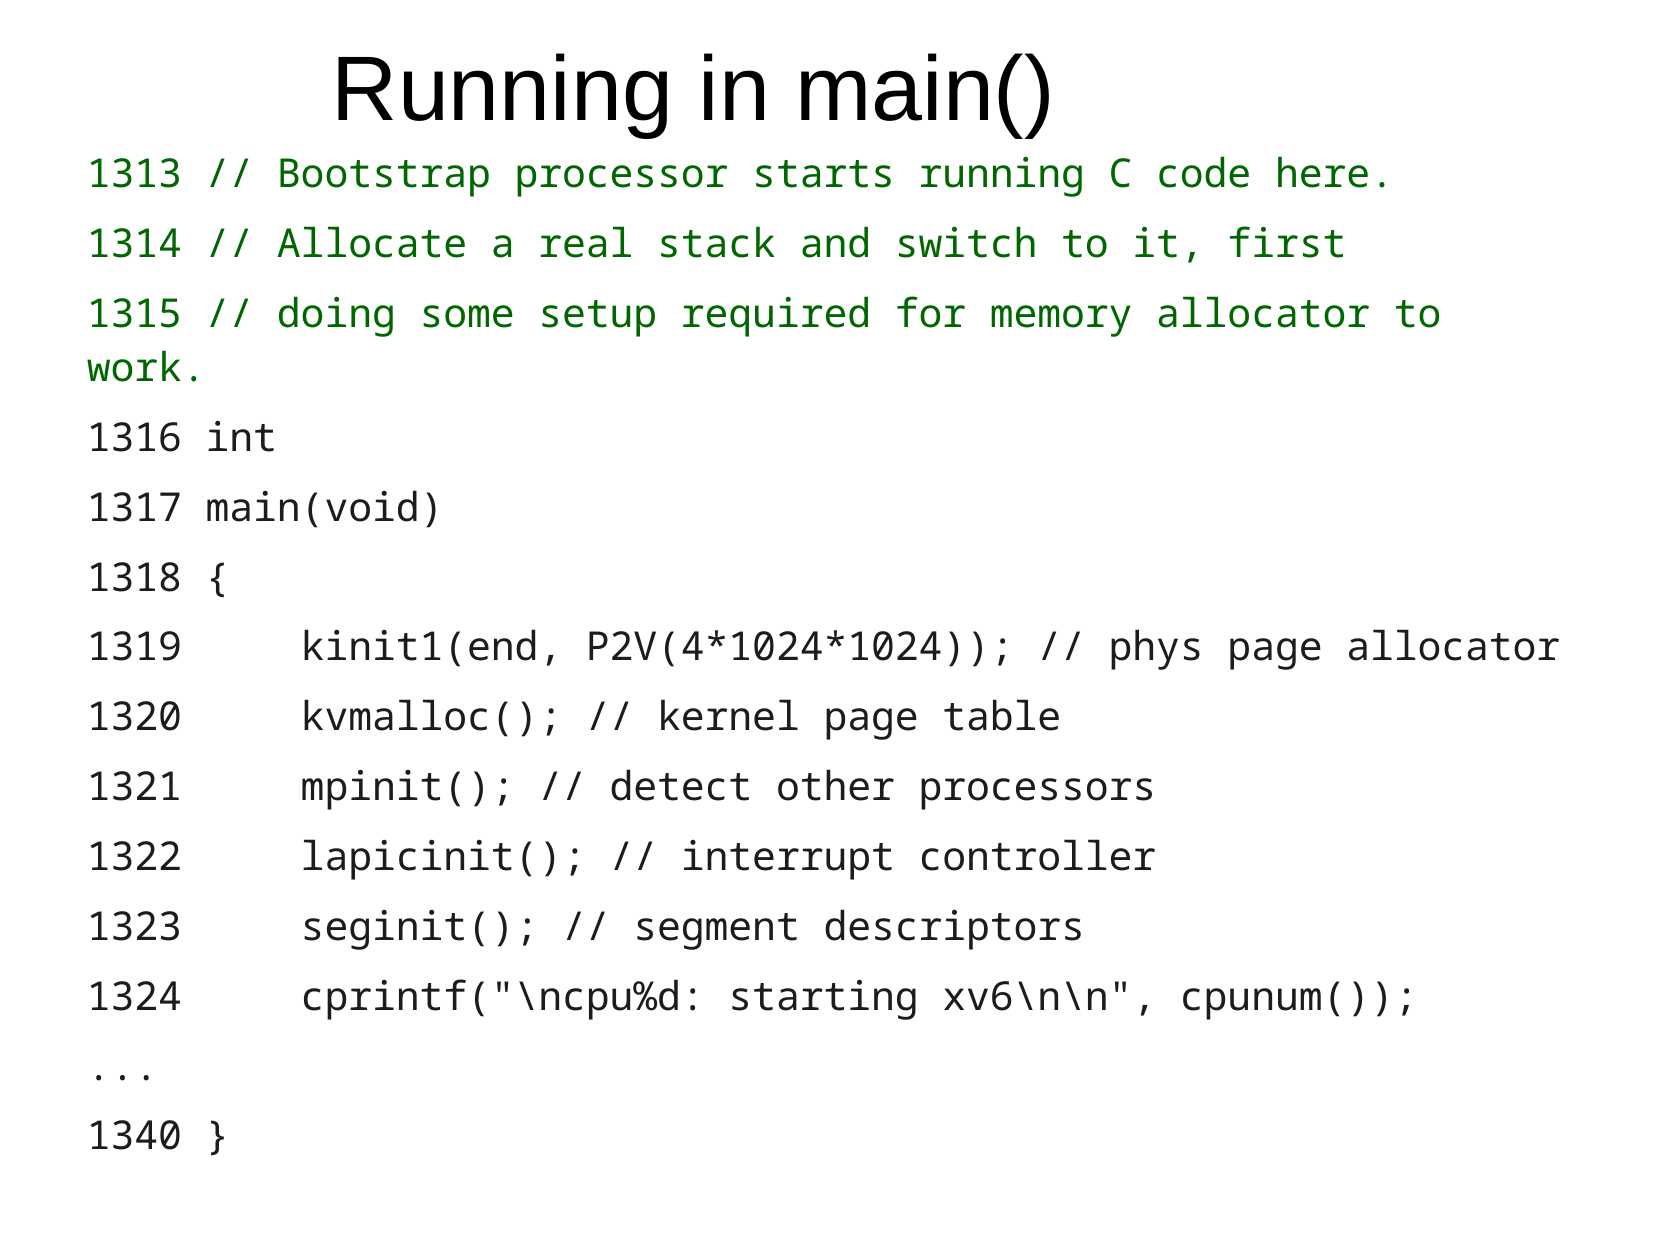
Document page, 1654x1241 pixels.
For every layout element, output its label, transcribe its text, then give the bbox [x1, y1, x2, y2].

list 1313 // Bootstrap processor starts running C code here. 1314 // Allocate a real stack and switch to it, first 1315 // doing some setup required for memory allocator to work. 1316 int 1317 main(void) 1318 { 1319 kinit1(end, P2V(4*1024*1024)); // phys page allocator 1320 kvmalloc(); // kernel page table 1321 mpinit(); // detect other processors 1322 lapicinit(); // interrupt controller 1323 seginit(); // segment descriptors 1324 cprintf("\ncpu%d: starting xv6\n\n", cpunum()); ... 1340 } [86, 75, 1576, 1163]
title Running in main() [37, 37, 1351, 141]
